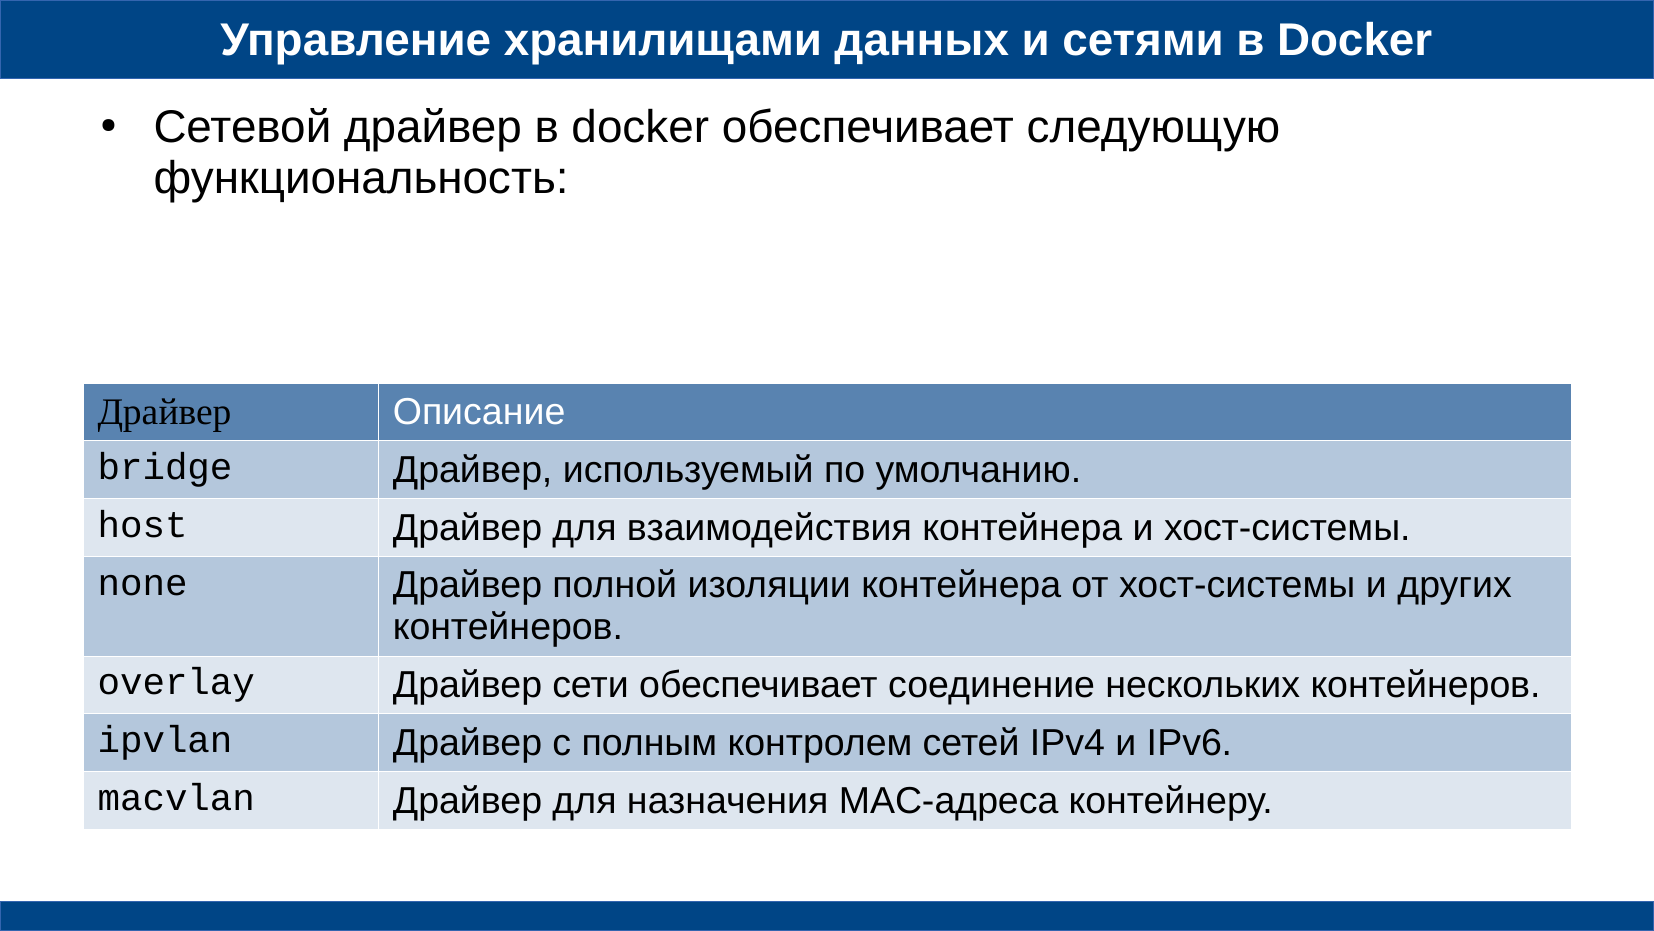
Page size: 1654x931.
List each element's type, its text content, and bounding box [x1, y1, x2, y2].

table_header Драйвер [84, 384, 378, 440]
table_cell Драйвер сети обеспечивает соединение нескольких контейнеров. [379, 657, 1571, 713]
table_cell Драйвер полной изоляции контейнера от хост-системы и других контейнеров. [379, 557, 1571, 656]
table_cell Драйвер с полным контролем сетей IPv4 и IPv6. [379, 714, 1571, 771]
table_cell ipvlan [84, 714, 378, 771]
title Управление хранилищами данных и сетями в Docker [0, 0, 1654, 79]
table_cell bridge [84, 441, 378, 498]
table_cell host [84, 499, 378, 556]
table_header Описание [379, 384, 1571, 440]
table_cell none [84, 557, 378, 656]
list Сетевой драйвер в docker обеспечивает следующую функциональность: [82, 101, 1571, 226]
table_cell Драйвер, используемый по умолчанию. [379, 441, 1571, 498]
table_cell Драйвер для взаимодействия контейнера и хост-системы. [379, 499, 1571, 556]
table_cell Драйвер для назначения MAC-адреса контейнеру. [379, 772, 1571, 829]
table_cell overlay [84, 657, 378, 713]
table_cell macvlan [84, 772, 378, 829]
